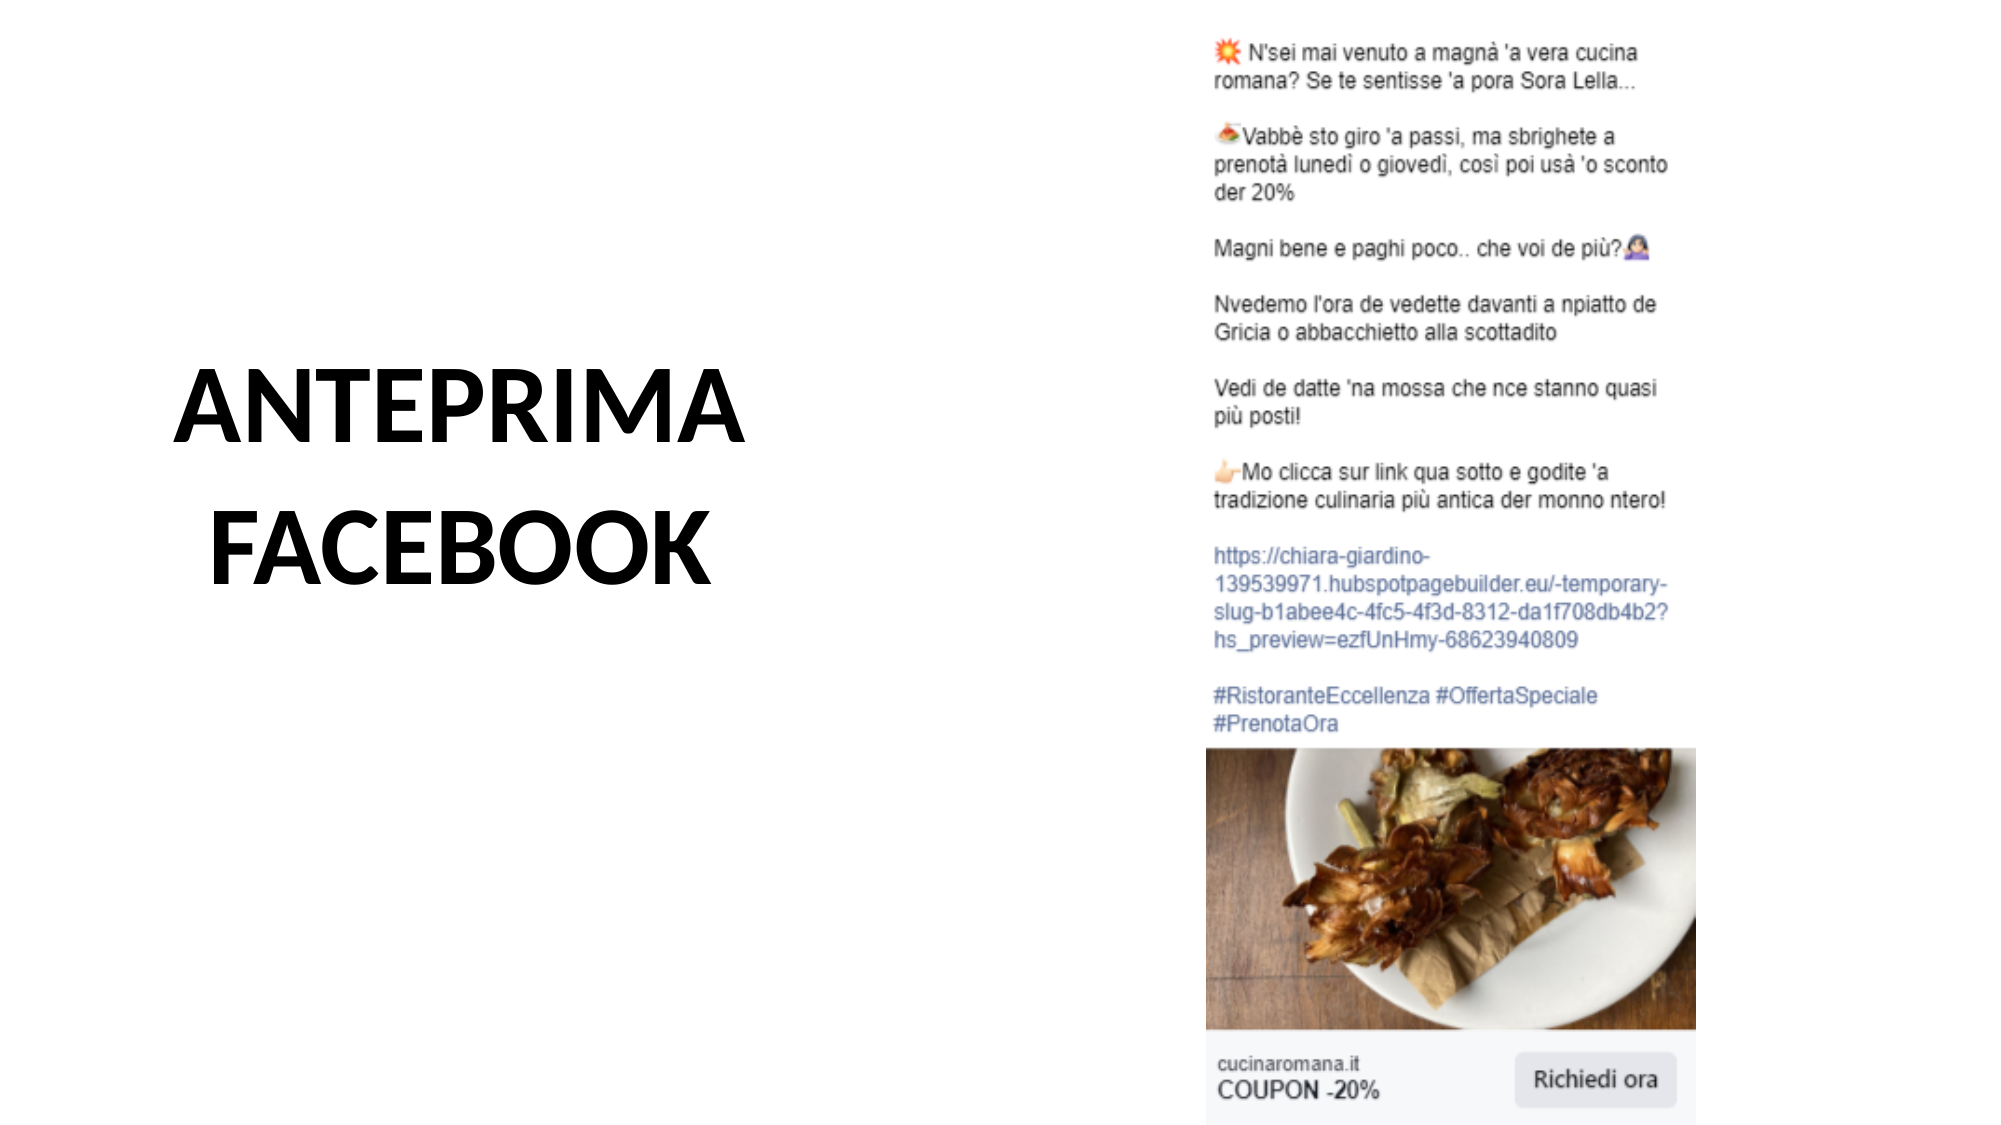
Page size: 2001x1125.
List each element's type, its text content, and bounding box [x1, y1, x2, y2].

picture [1206, 29, 1696, 1125]
list ANTEPRIMA FACEBOOK [137, 337, 783, 963]
